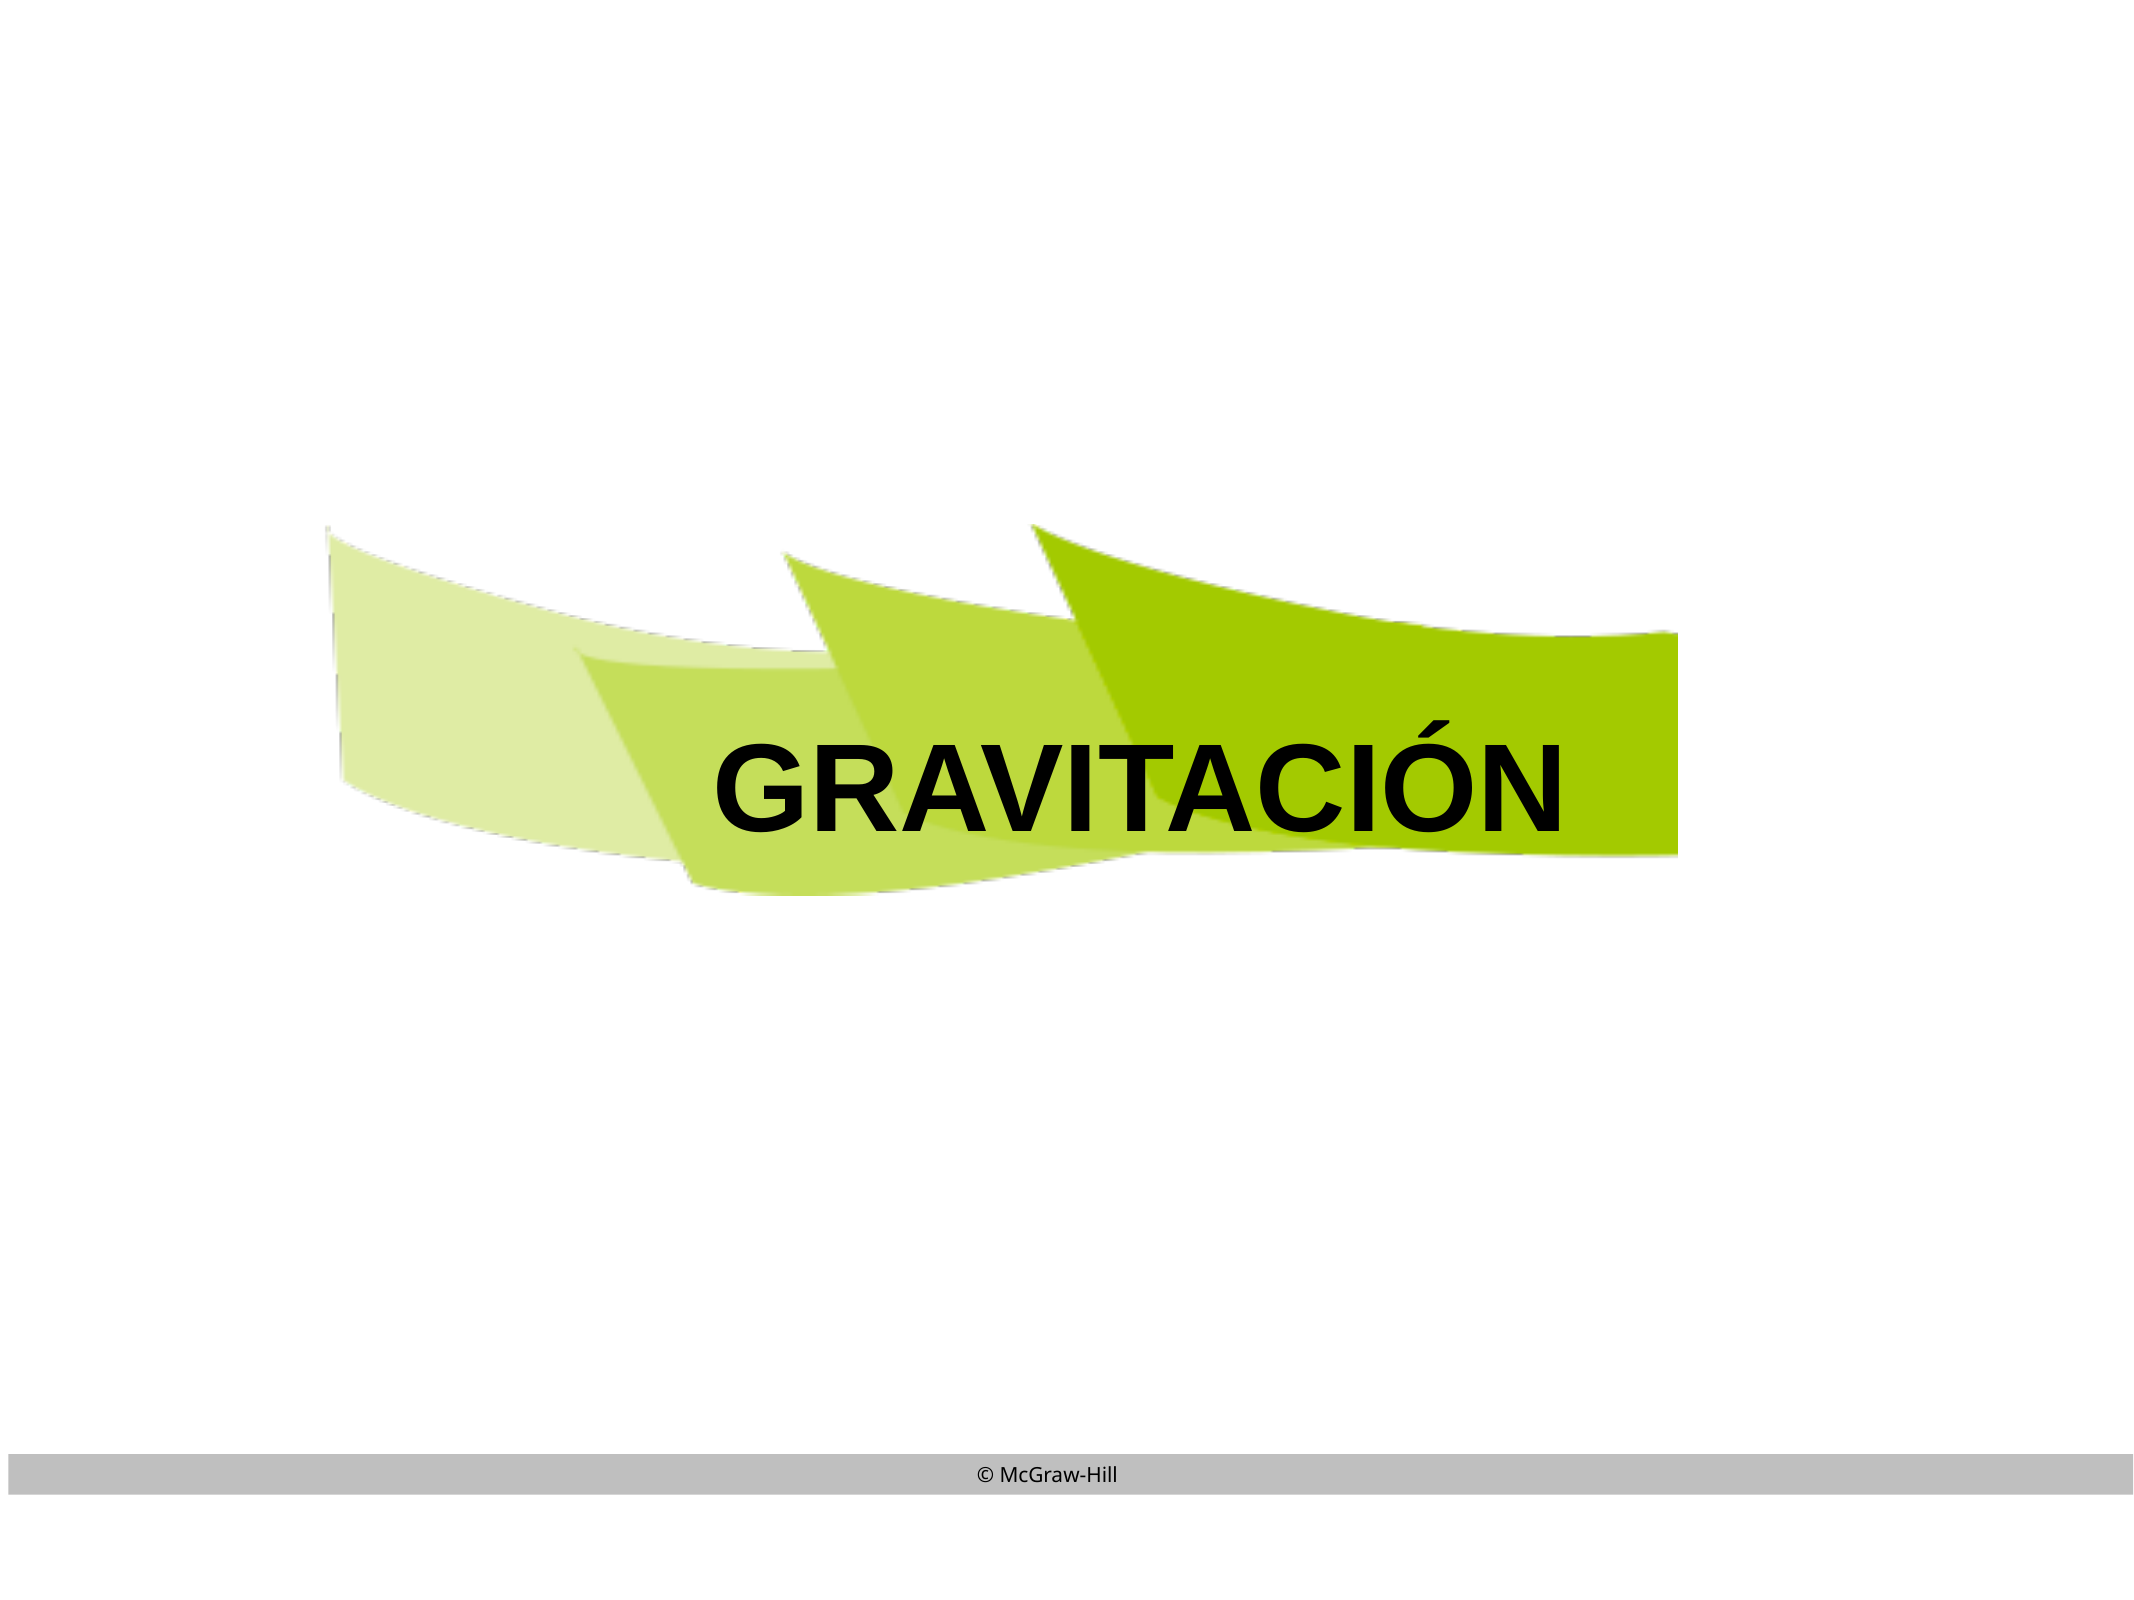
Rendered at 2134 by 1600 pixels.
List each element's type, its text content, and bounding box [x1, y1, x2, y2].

text_box [8, 1454, 770, 1495]
picture [0, 524, 1678, 896]
text_box [1324, 1454, 2134, 1495]
text_box © McGraw-Hill [770, 1454, 1324, 1495]
text_box GRAVITACIÓN [659, 698, 1656, 864]
